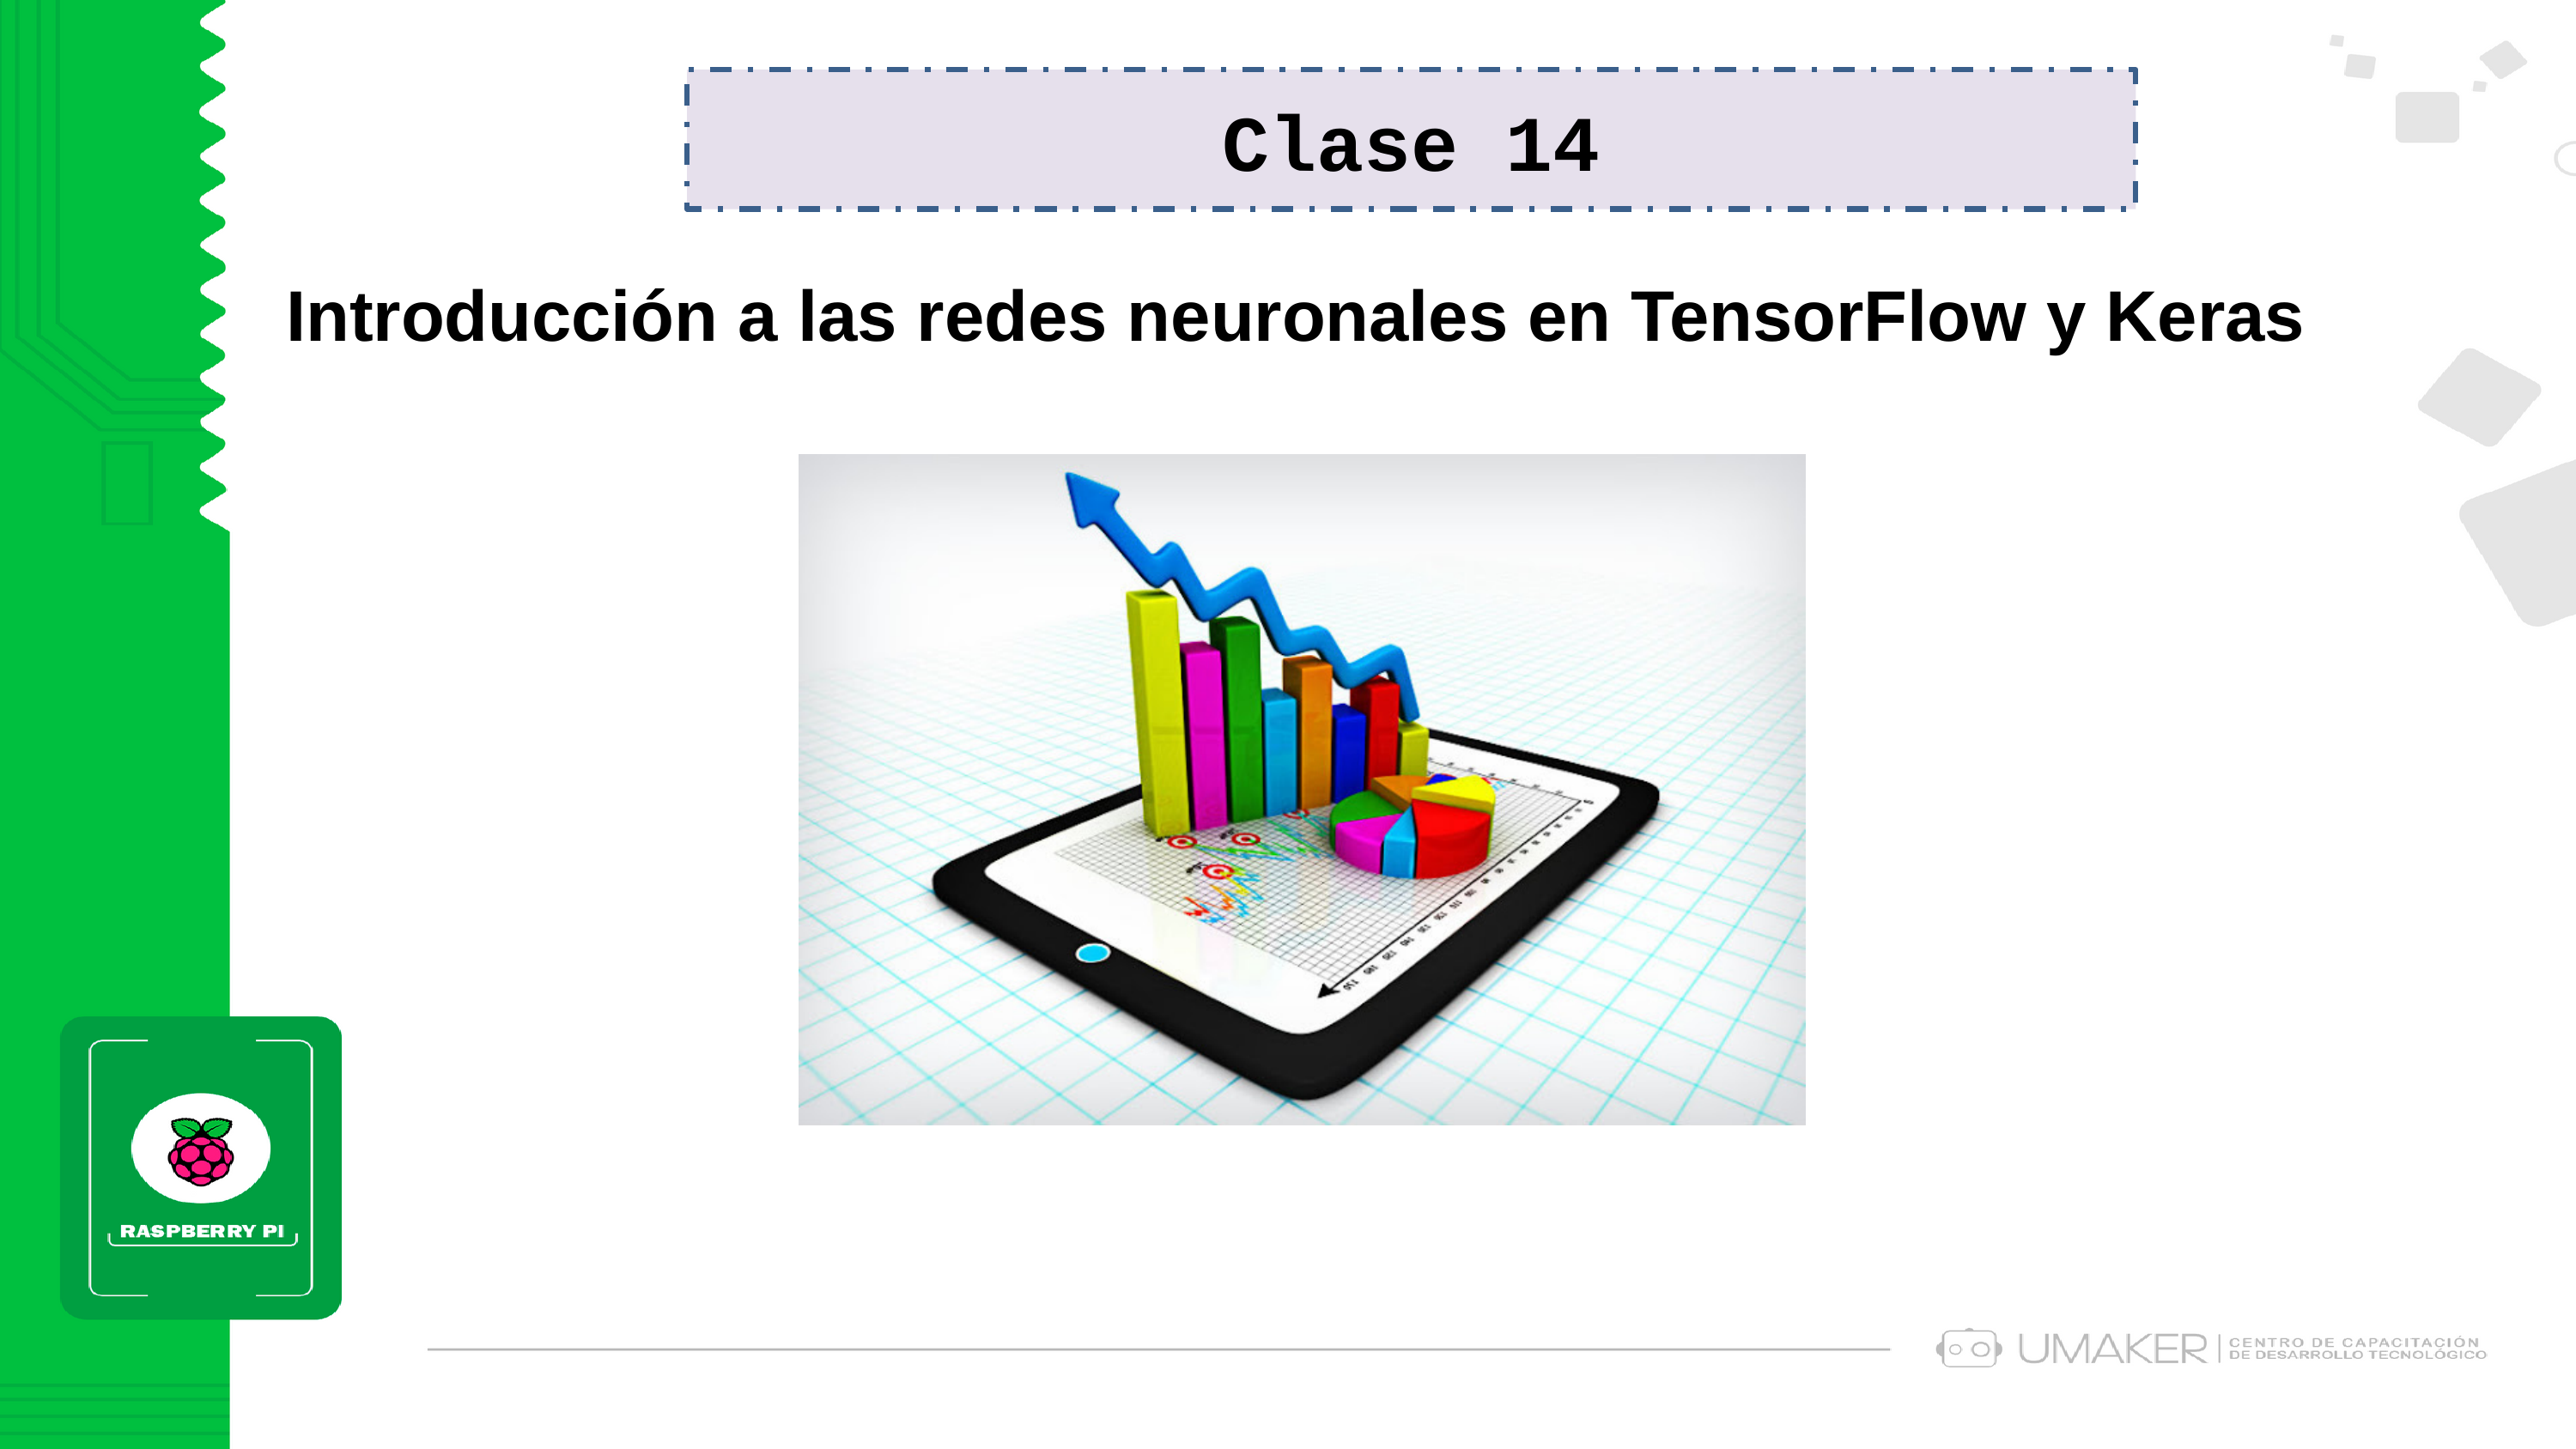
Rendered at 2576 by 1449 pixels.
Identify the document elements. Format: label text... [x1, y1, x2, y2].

picture [0, 0, 2576, 1449]
text_box Clase 14 [687, 70, 2136, 209]
text_box Introducción a las redes neuronales en TensorFlow y Keras [229, 264, 2363, 416]
